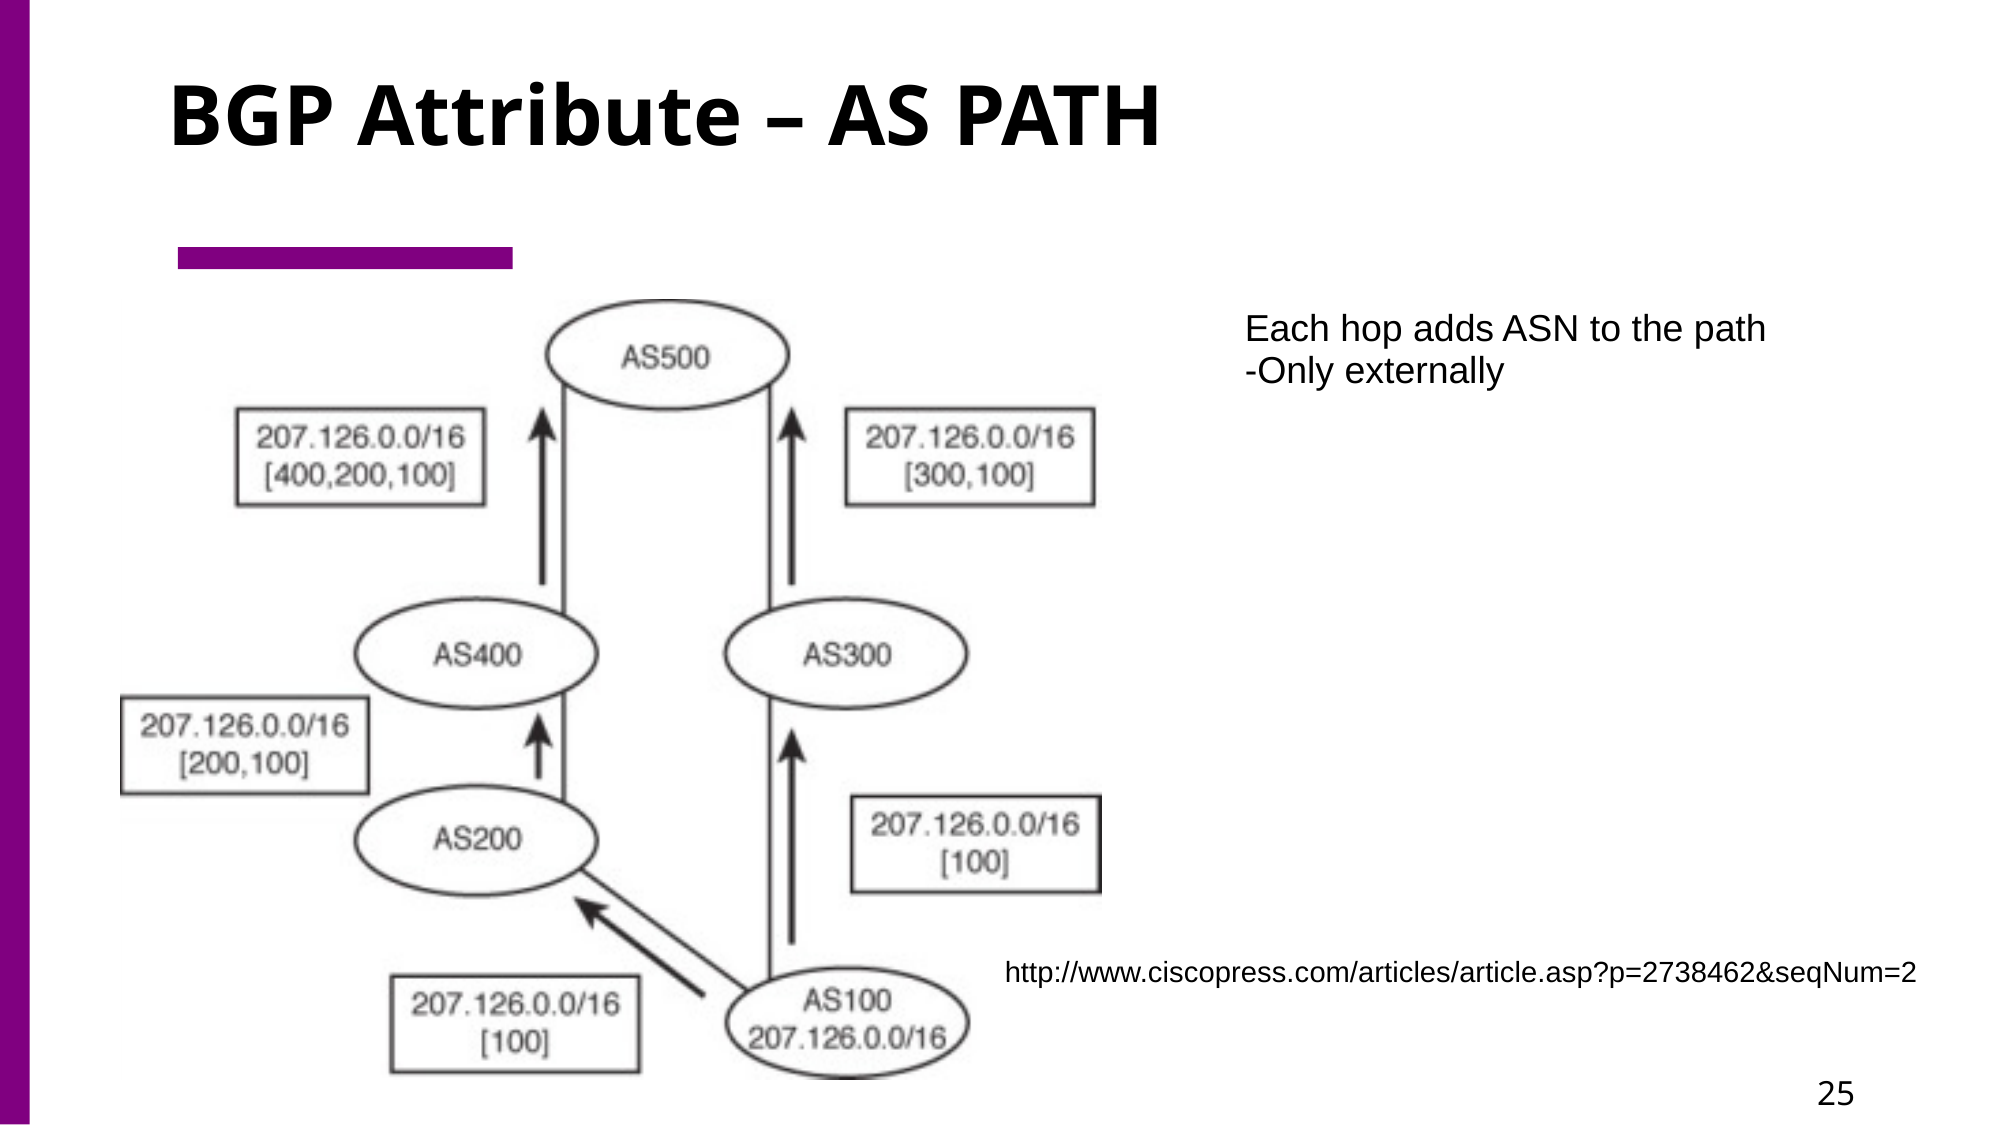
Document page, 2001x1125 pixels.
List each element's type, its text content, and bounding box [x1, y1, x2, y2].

picture [120, 299, 1102, 1081]
text_box http://www.ciscopress.com/articles/article.asp?p=2738462&seqNum=2 [990, 948, 2000, 1006]
text_box Each hop adds ASN to the path -Only externally [1230, 299, 1876, 651]
title BGP Attribute – AS PATH [116, 39, 1591, 185]
